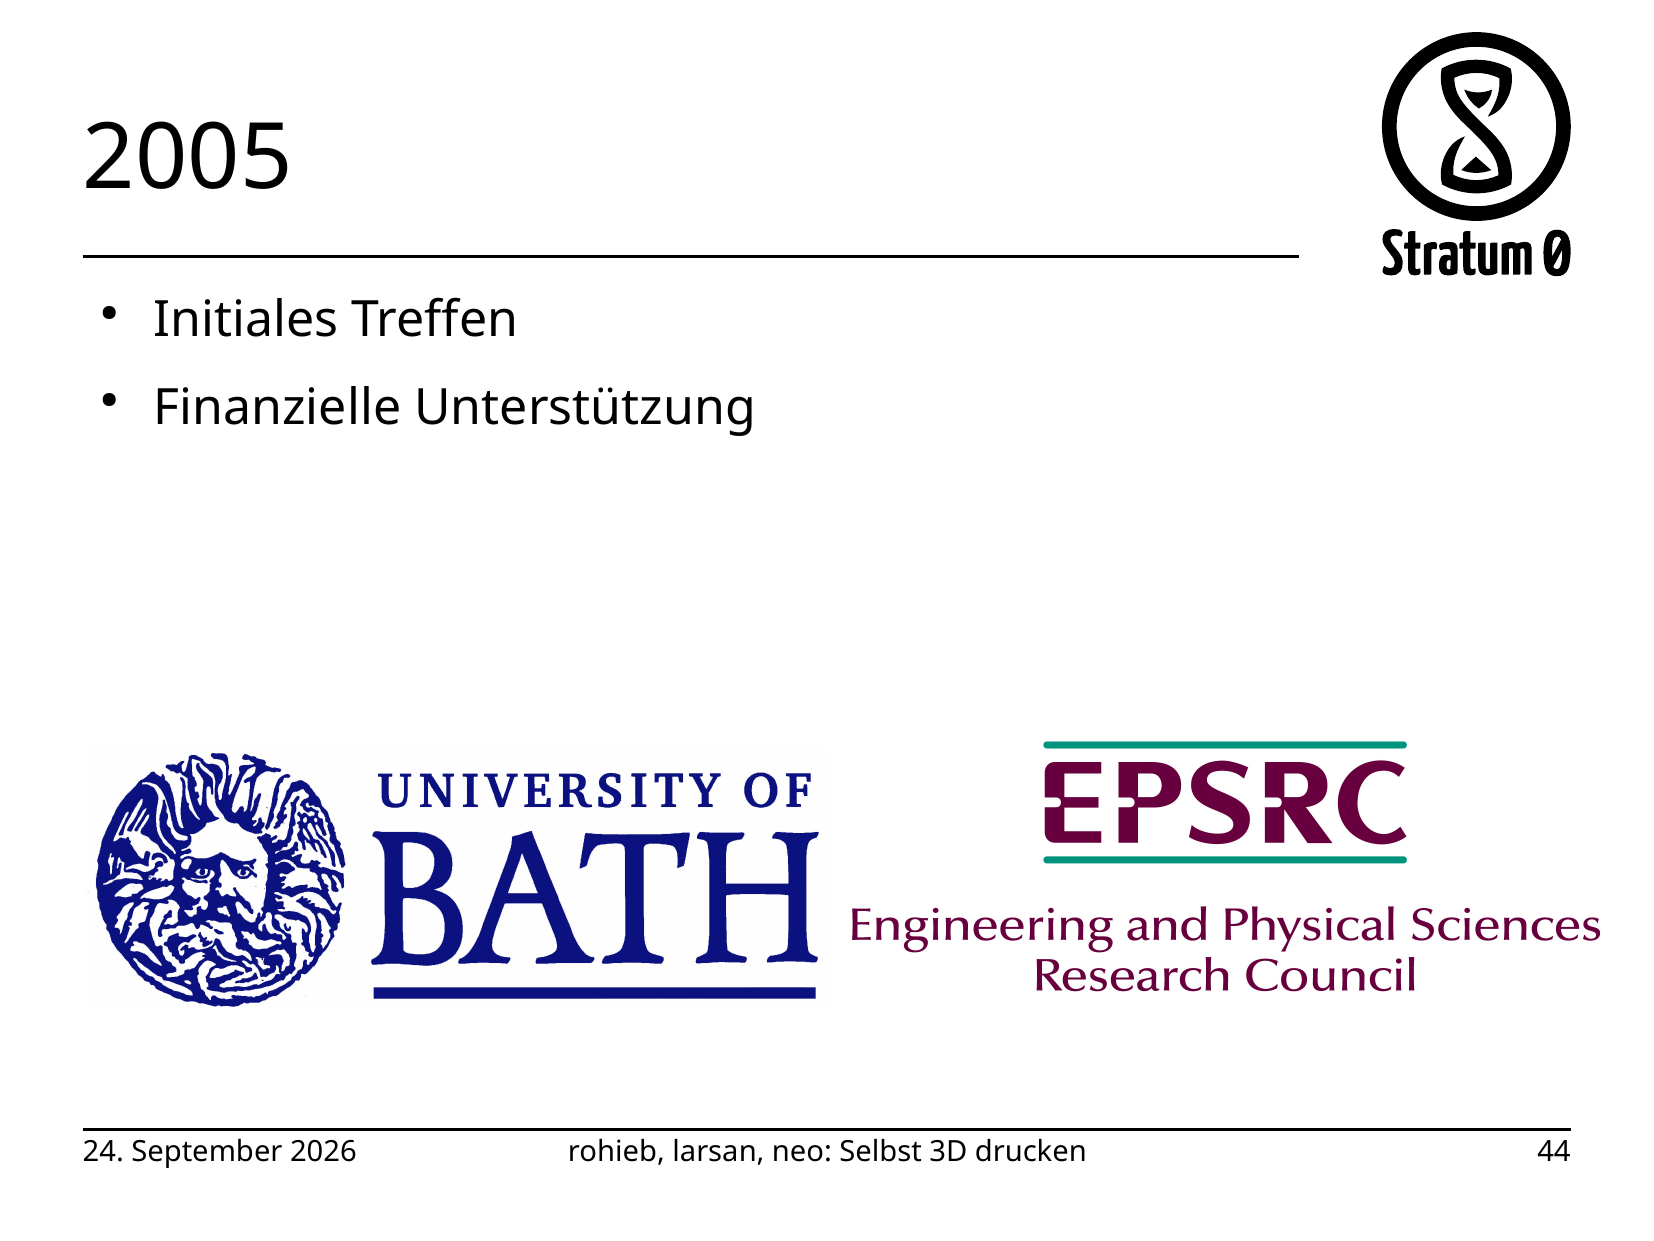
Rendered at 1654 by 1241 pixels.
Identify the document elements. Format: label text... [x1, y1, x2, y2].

title 2005 [82, 49, 1300, 257]
picture [838, 732, 1611, 1008]
list Initiales Treffen Finanzielle Unterstützung [82, 290, 1538, 1010]
picture [86, 749, 827, 1010]
